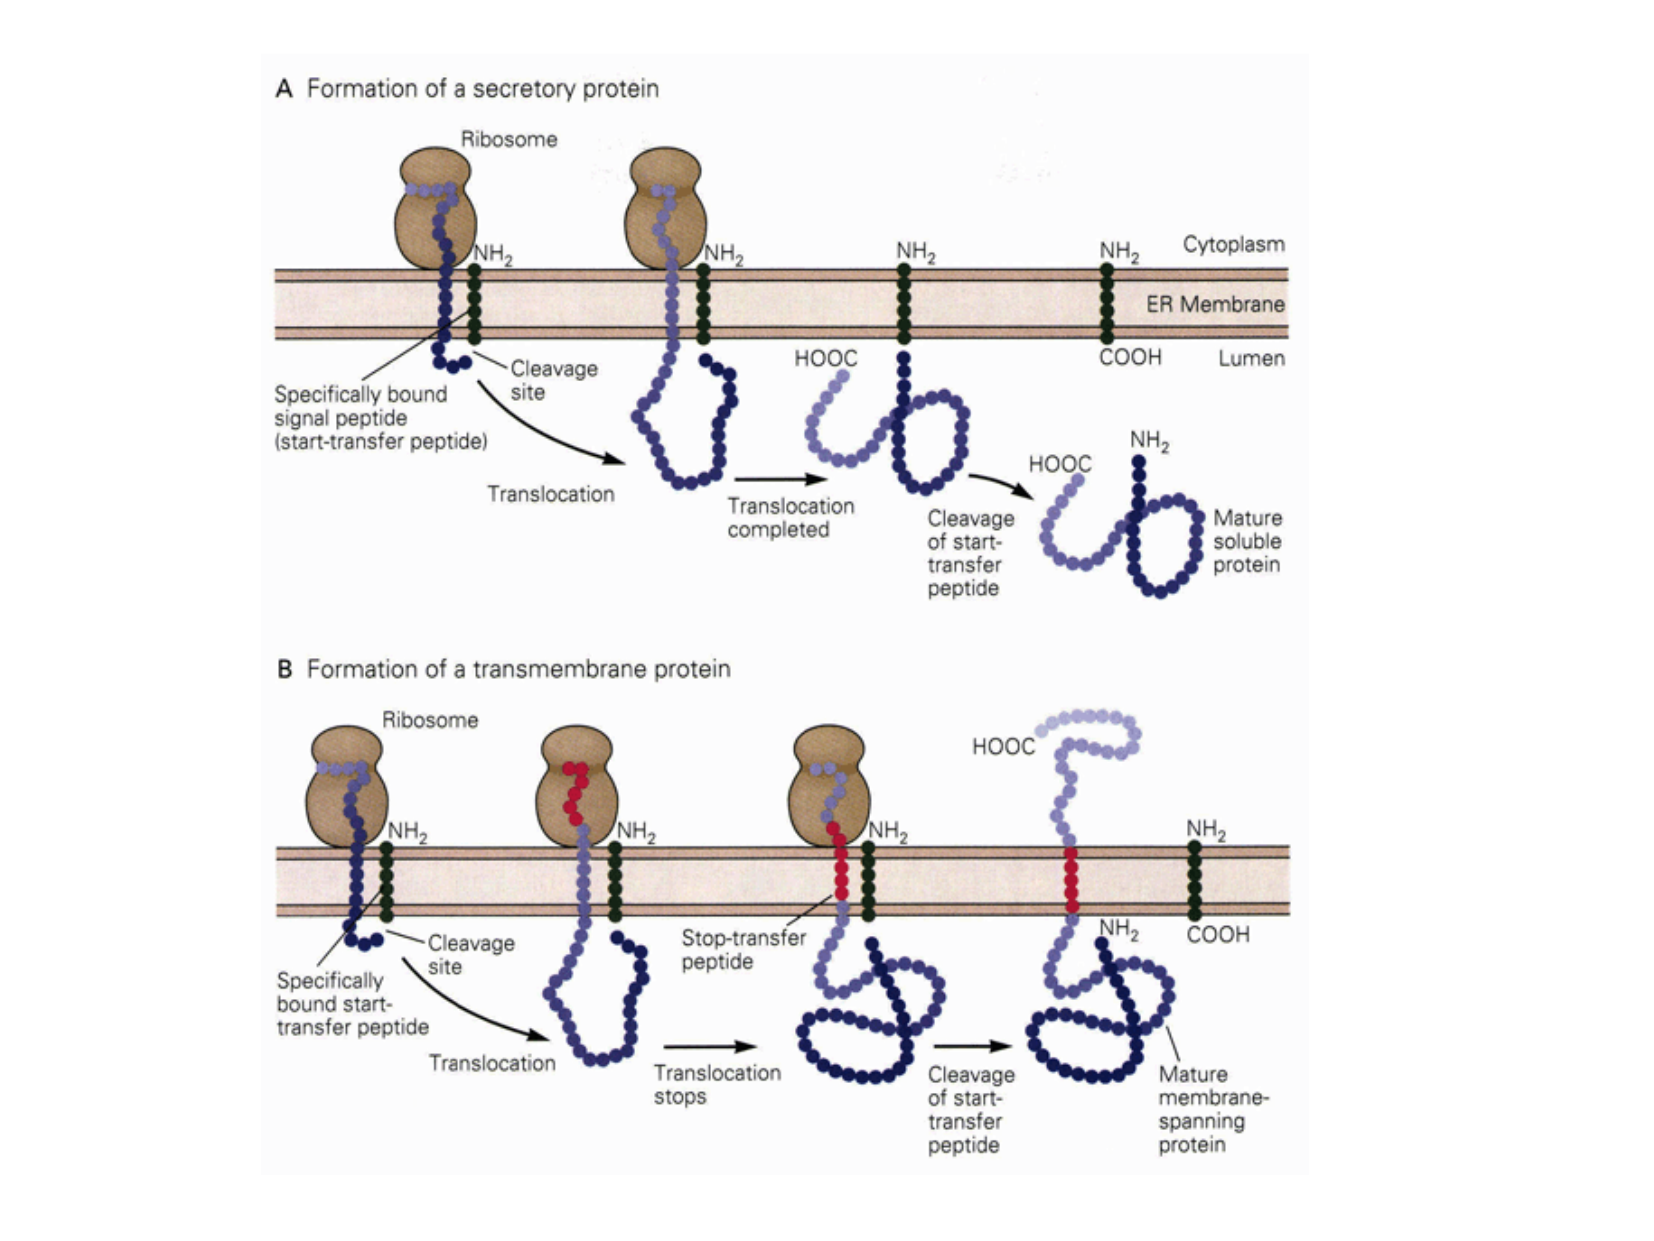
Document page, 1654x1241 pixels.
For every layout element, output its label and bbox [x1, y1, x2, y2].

picture [261, 49, 1309, 1175]
